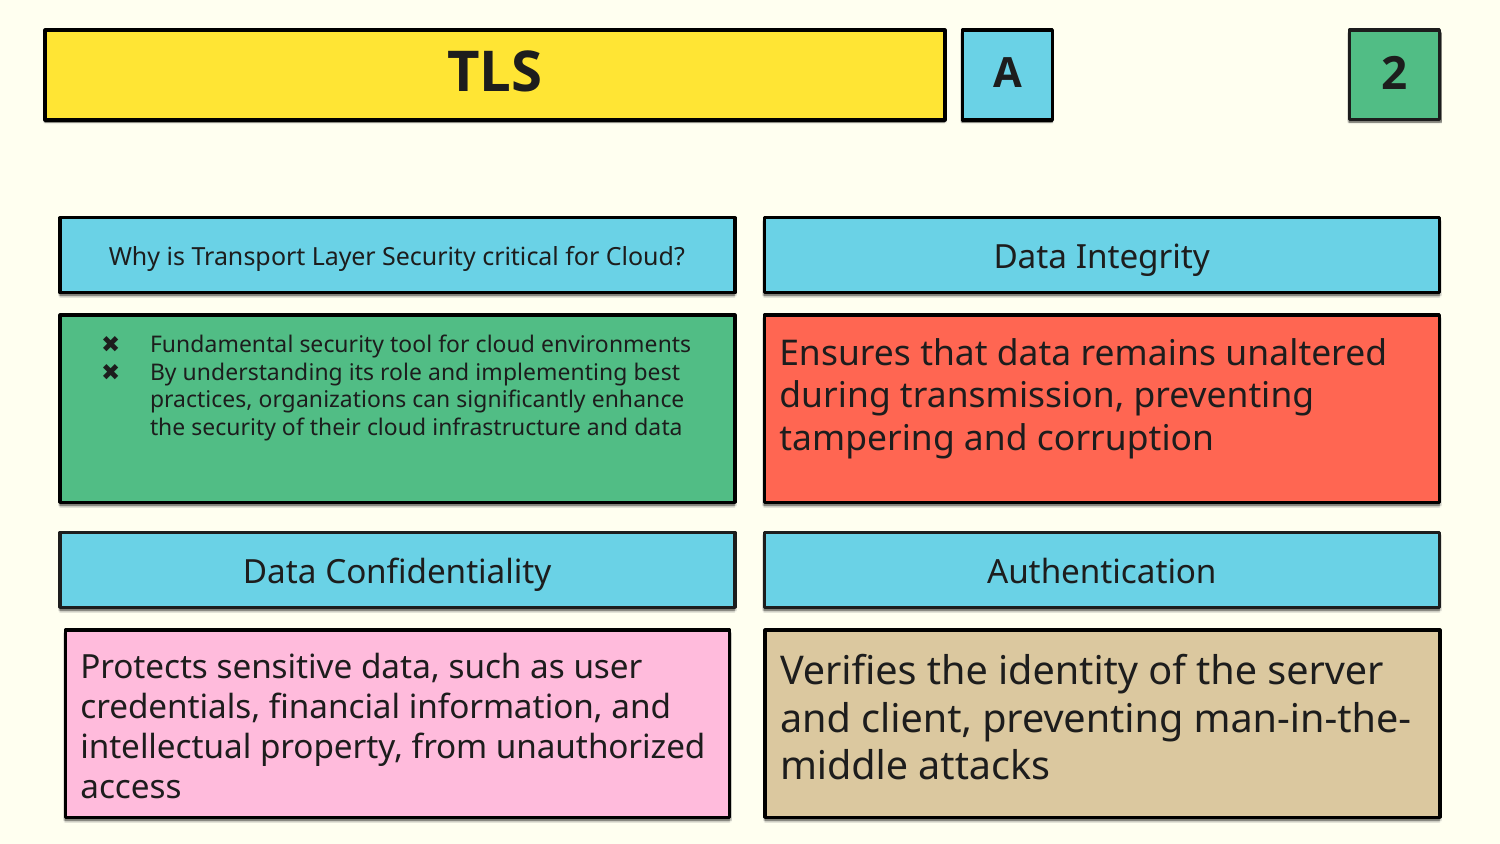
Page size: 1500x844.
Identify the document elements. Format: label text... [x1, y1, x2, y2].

subtitle Authentication [764, 532, 1440, 608]
list Fundamental security tool for cloud environments By understanding its role and implementing best practices, organizations can significantly enhance the security of their cloud infrastructure and data [60, 315, 735, 503]
title TLS [45, 30, 945, 120]
subtitle Why is Transport Layer Security critical for Cloud? [60, 217, 735, 293]
title A [962, 30, 1053, 120]
list Verifies the identity of the server and client, preventing man-in-the-middle attacks [765, 630, 1440, 818]
list Ensures that data remains unaltered during transmission, preventing tampering and corruption [764, 315, 1440, 503]
list Protects sensitive data, such as user credentials, financial information, and intellectual property, from unauthorized access [65, 630, 730, 818]
subtitle Data Confidentiality [60, 532, 735, 608]
subtitle Data Integrity [764, 217, 1440, 293]
